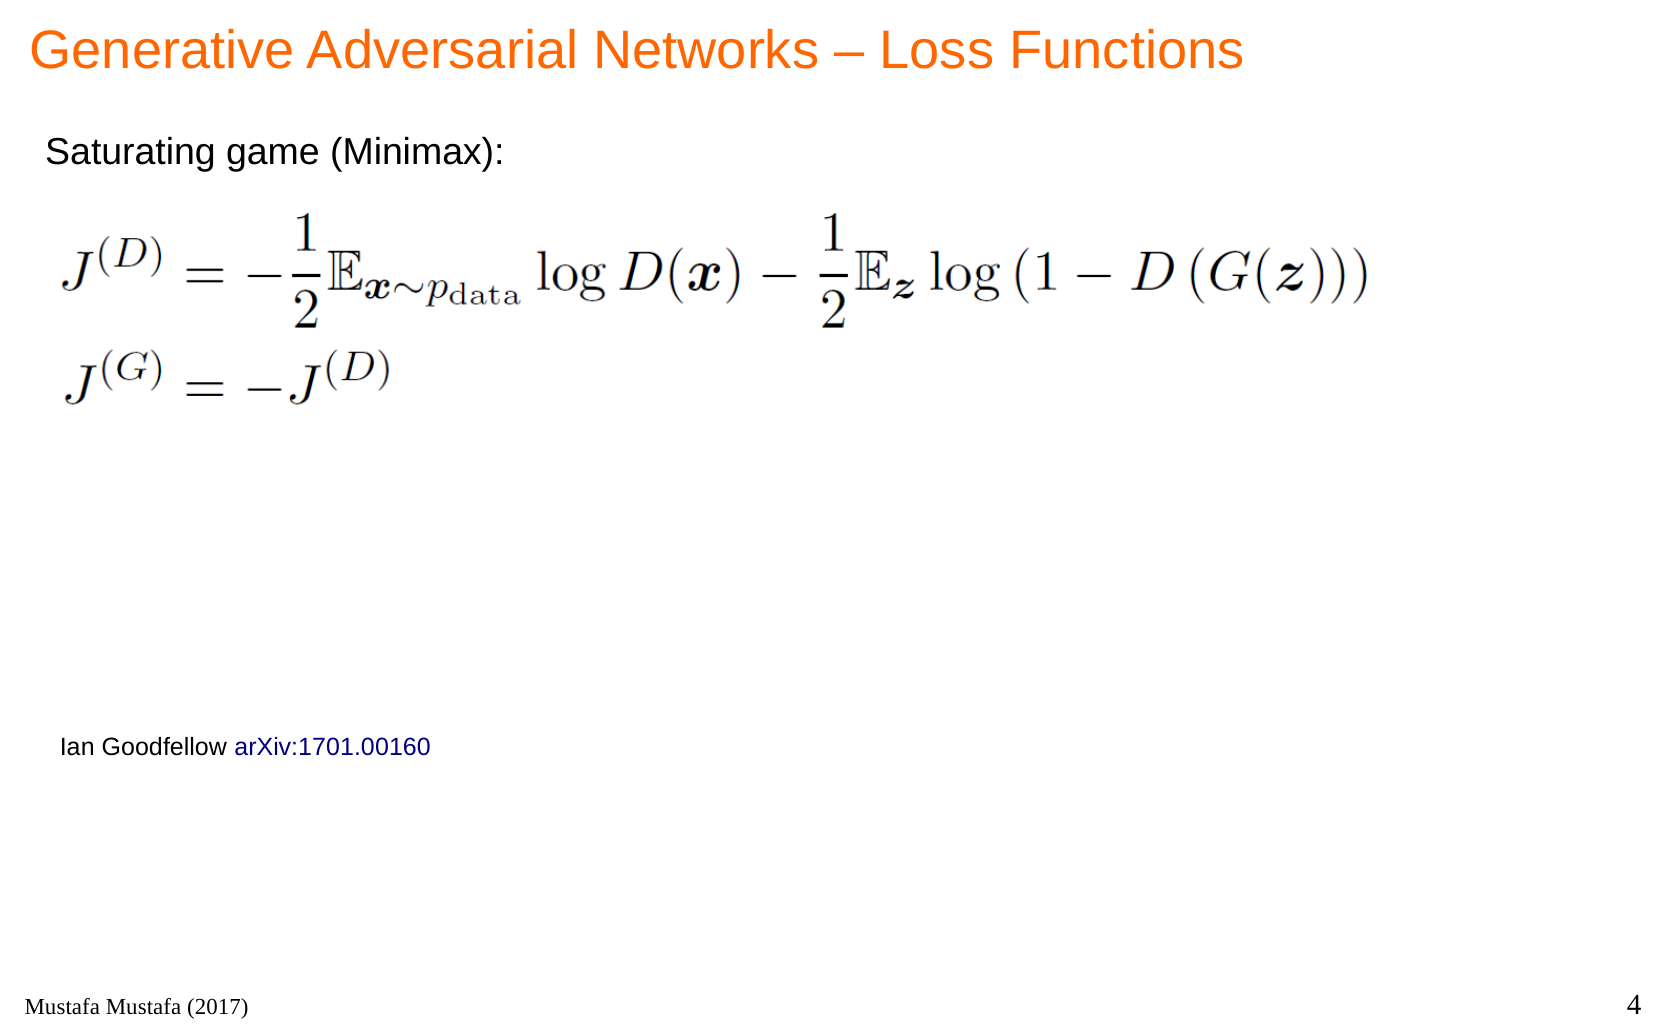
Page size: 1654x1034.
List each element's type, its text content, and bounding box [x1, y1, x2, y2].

text_box Ian Goodfellow arXiv:1701.00160 [45, 725, 571, 769]
picture [30, 194, 1411, 438]
title Generative Adversarial Networks – Loss Functions [29, 17, 1621, 82]
text_box Saturating game (Minimax): [30, 123, 520, 181]
